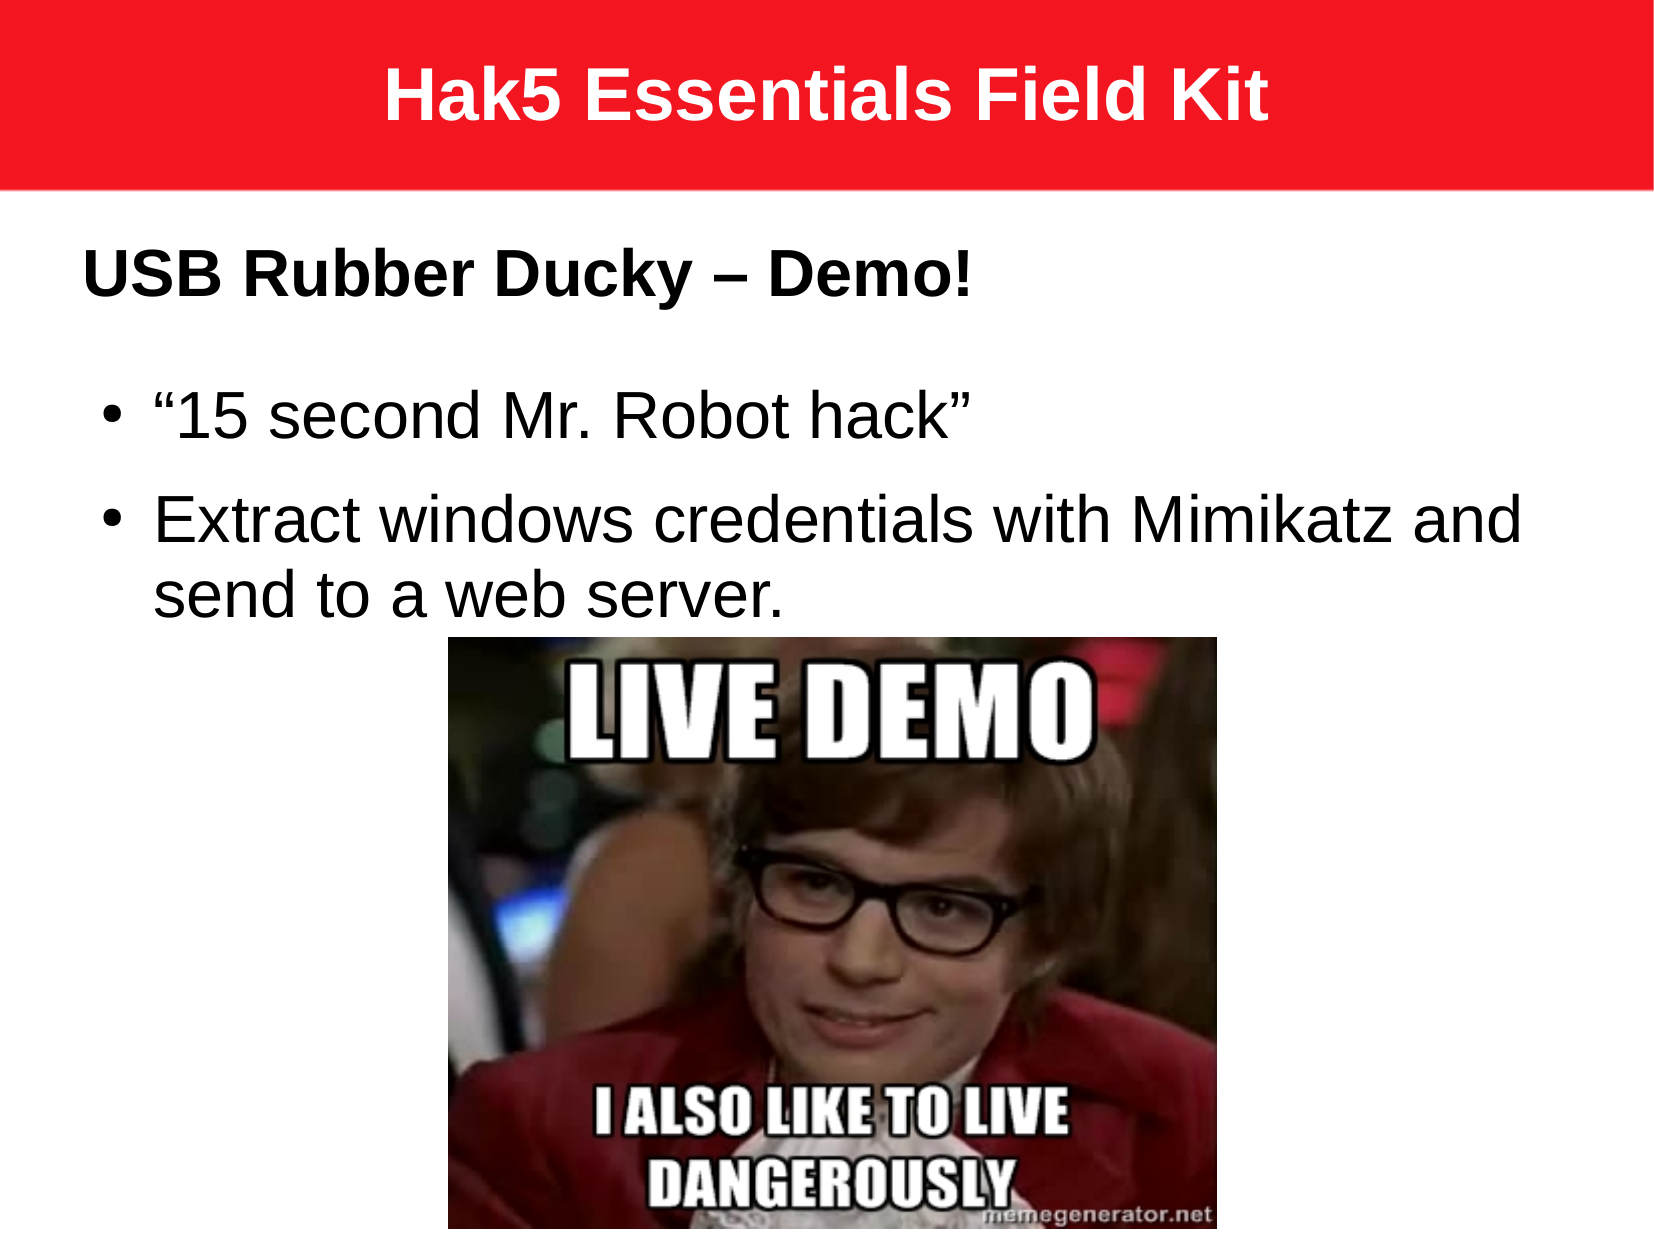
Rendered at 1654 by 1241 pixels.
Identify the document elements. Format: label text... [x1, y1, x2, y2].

title Hak5 Essentials Field Kit [82, 0, 1571, 189]
picture [0, 0, 1654, 1241]
list “15 second Mr. Robot hack” Extract windows credentials with Mimikatz and send to a web server. [82, 377, 1571, 1205]
list USB Rubber Ducky – Demo! [11, 236, 1430, 343]
